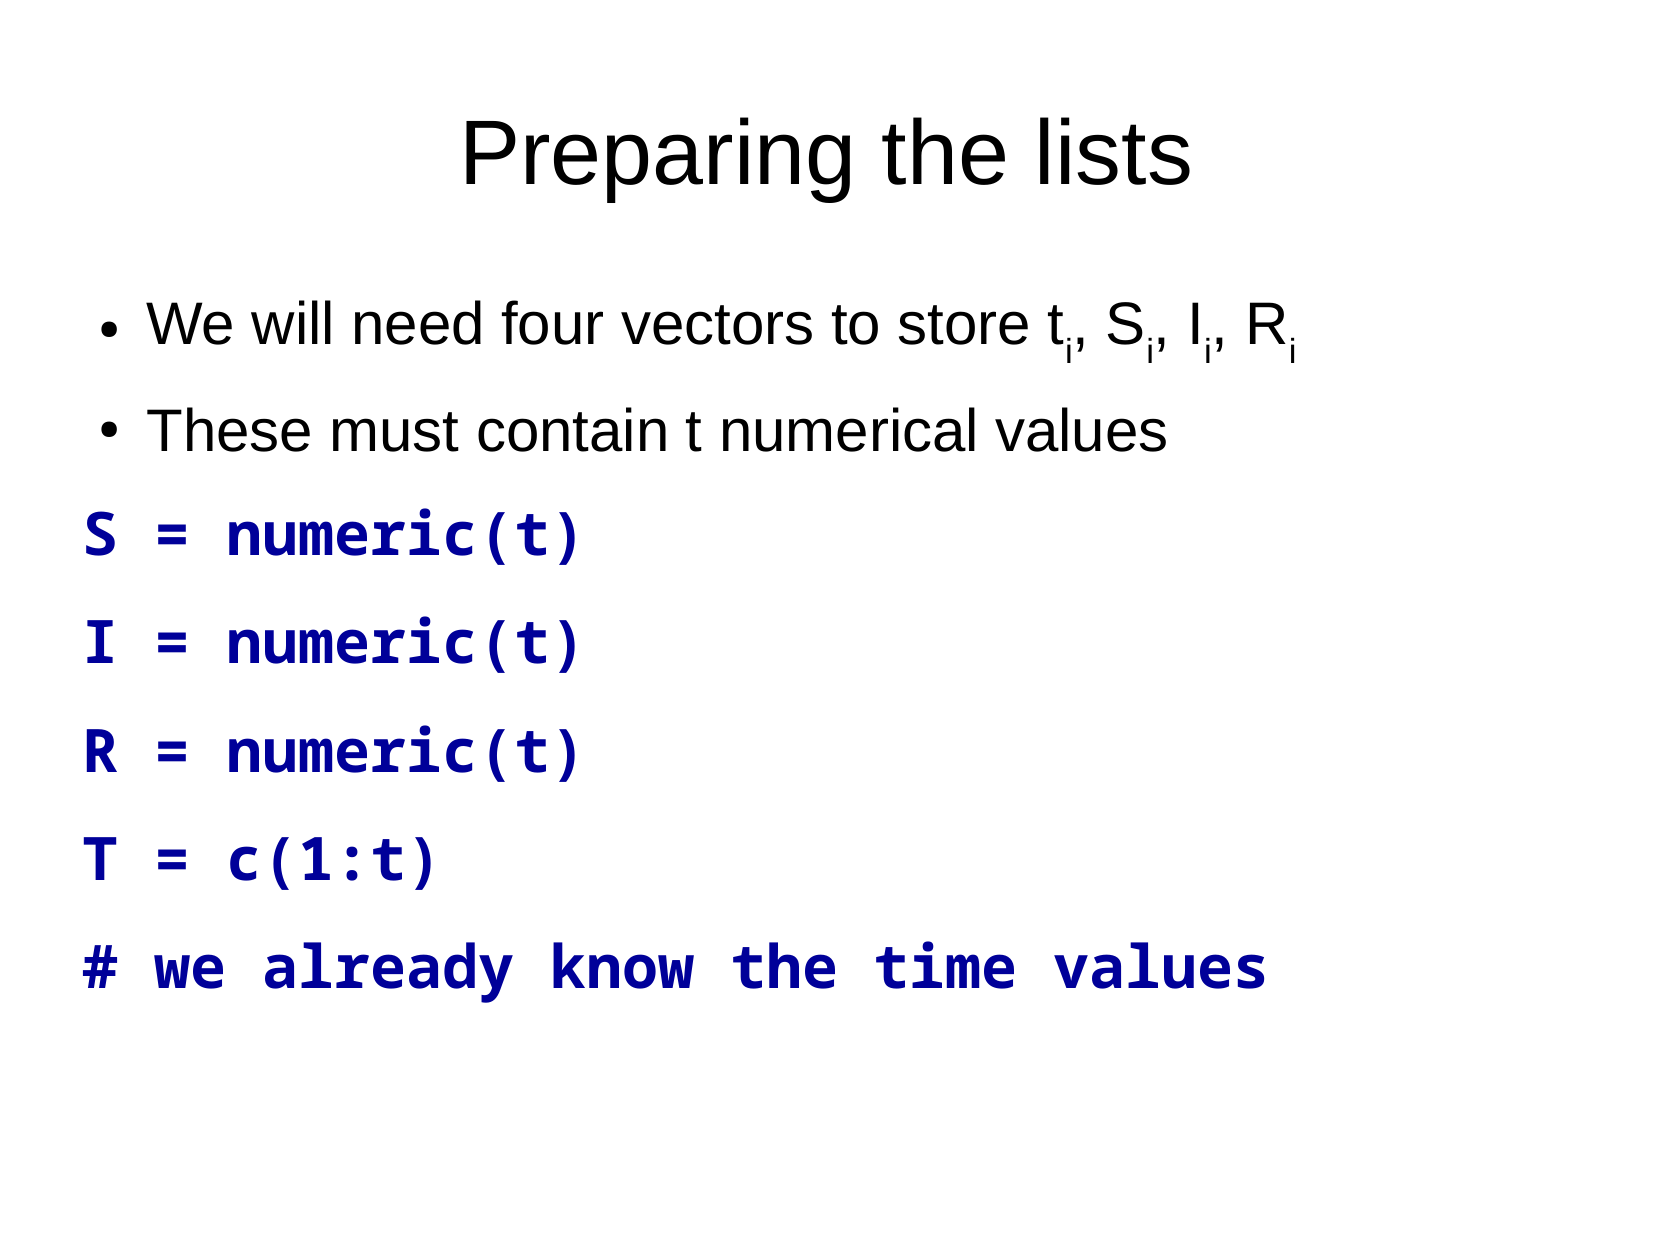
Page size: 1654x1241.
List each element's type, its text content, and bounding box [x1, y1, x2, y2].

list We will need four vectors to store ti, Si, Ii, Ri These must contain t numerical values S = numeric(t) I = numeric(t) R = numeric(t) T = c(1:t) # we already know the time values [82, 290, 1571, 1010]
title Preparing the lists [82, 49, 1571, 257]
